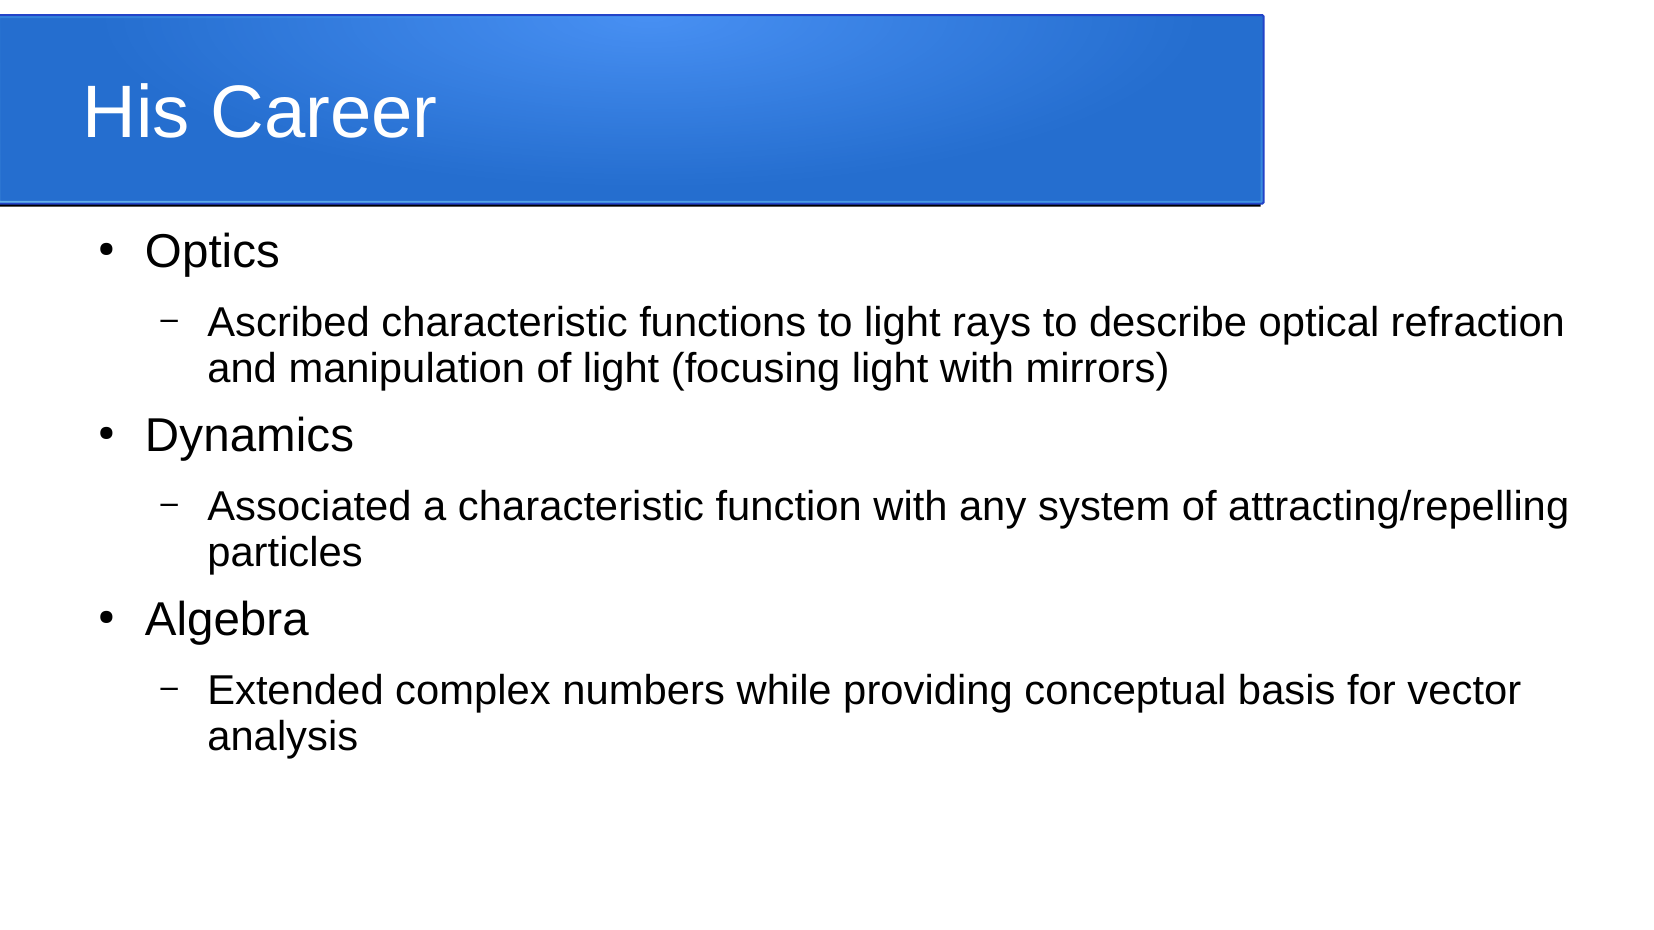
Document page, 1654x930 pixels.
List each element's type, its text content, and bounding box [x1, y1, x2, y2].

title His Career [82, 35, 1234, 189]
list Optics Ascribed characteristic functions to light rays to describe optical refraction and manipulation of light (focusing light with mirrors) Dynamics Associated a characteristic function with any system of attracting/repelling particles Algebra Extended complex numbers while providing conceptual basis for vector analysis [82, 224, 1571, 764]
